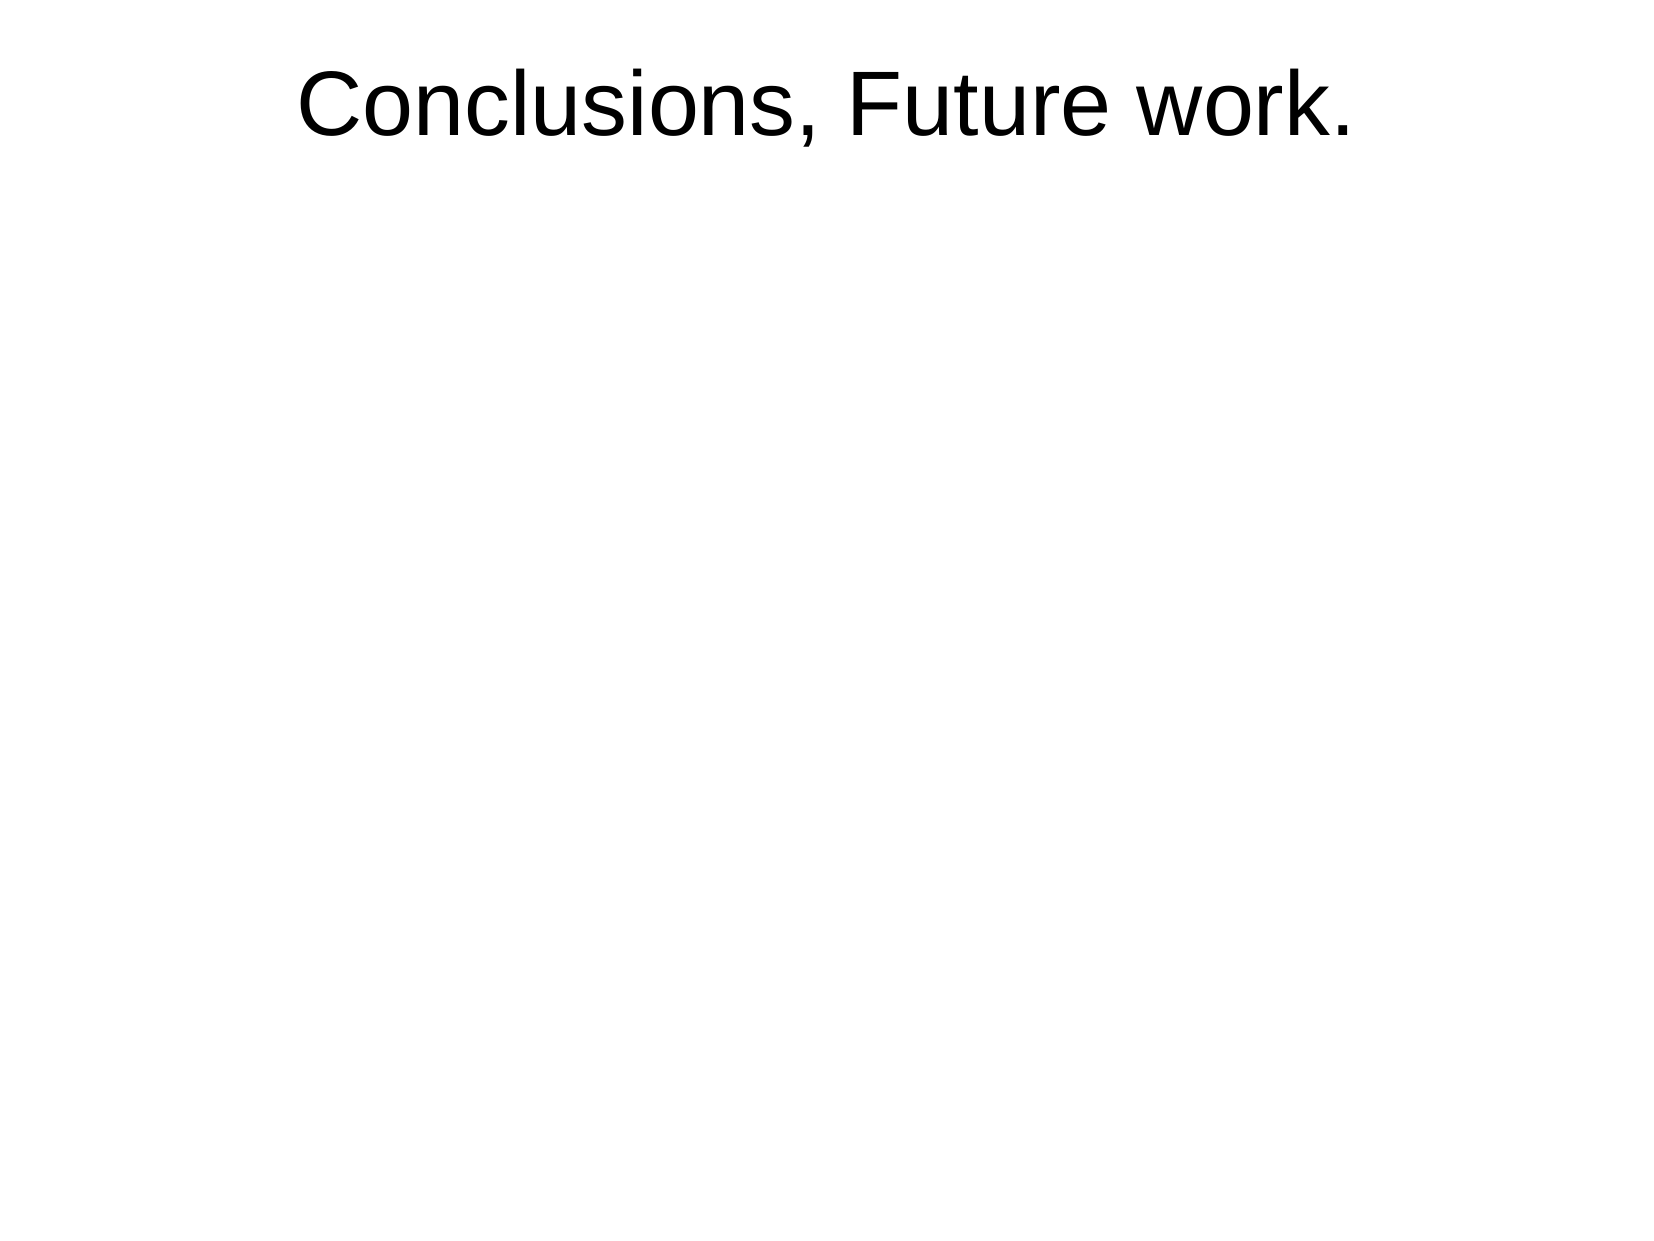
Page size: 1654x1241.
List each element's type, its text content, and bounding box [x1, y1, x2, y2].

title Conclusions, Future work. [82, 0, 1571, 208]
